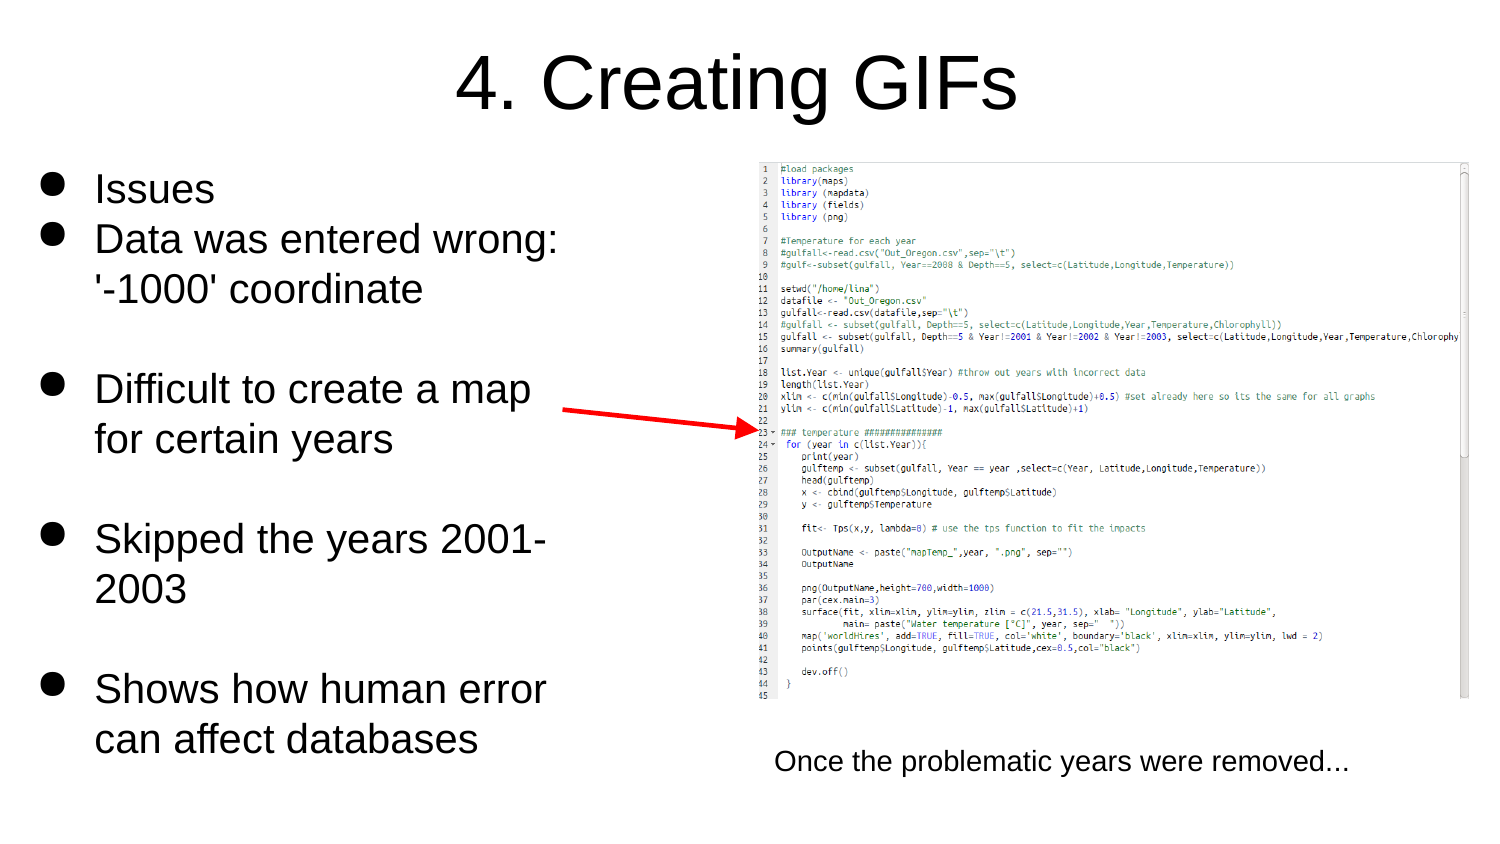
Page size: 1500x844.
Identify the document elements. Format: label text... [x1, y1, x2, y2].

title 4. Creating GIFs [62, 8, 1413, 150]
list Issues Data was entered wrong: '-1000' coordinate Difficult to create a map for certain years Skipped the years 2001-2003 Shows how human error can affect databases [6, 149, 581, 751]
text_box Once the problematic years were removed... [759, 727, 1500, 800]
picture [759, 162, 1469, 699]
